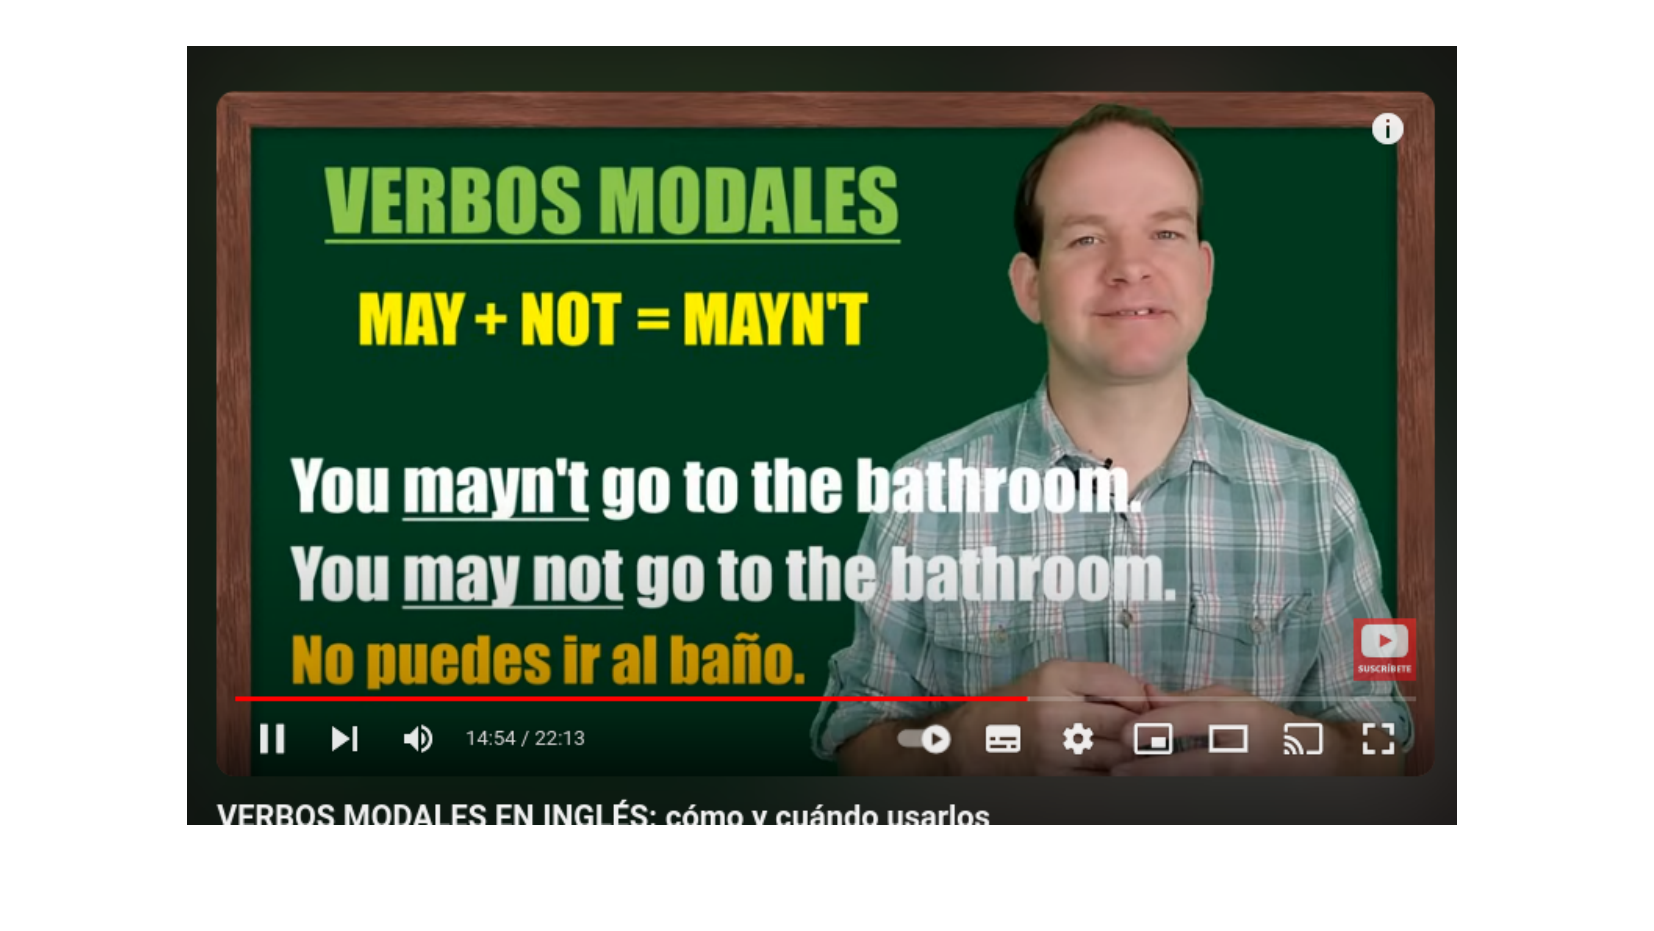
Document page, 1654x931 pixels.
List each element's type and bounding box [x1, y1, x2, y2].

picture [187, 46, 1457, 826]
